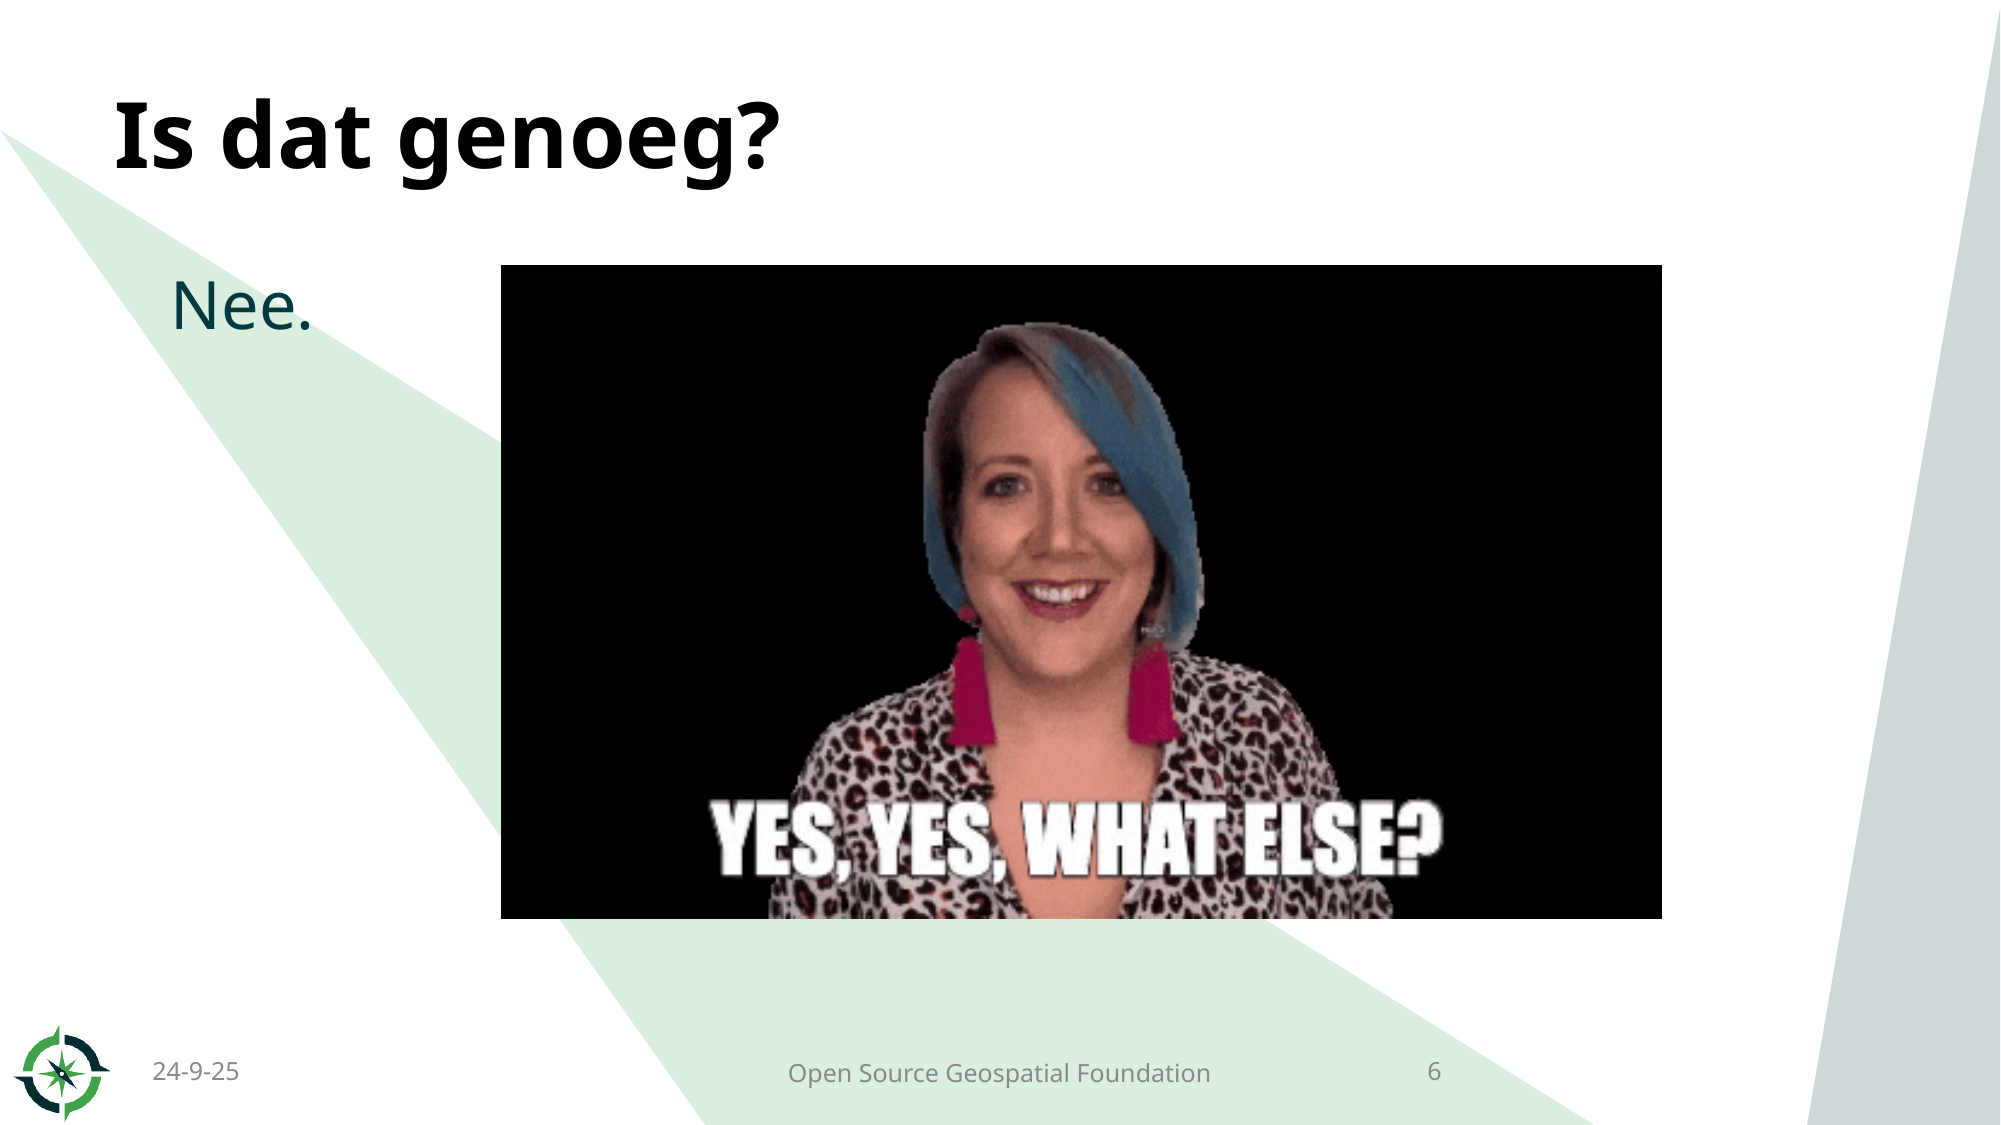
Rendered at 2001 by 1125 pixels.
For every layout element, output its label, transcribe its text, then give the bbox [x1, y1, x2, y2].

title Is dat genoeg? [99, 44, 1900, 233]
picture [501, 265, 1662, 919]
list Nee. [99, 263, 979, 916]
slide_number 24-9-25 [137, 1042, 588, 1103]
slide_number <number> [1412, 1042, 1863, 1103]
footer Open Source Geospatial Foundation [662, 1042, 1338, 1103]
picture [12, 1024, 111, 1123]
